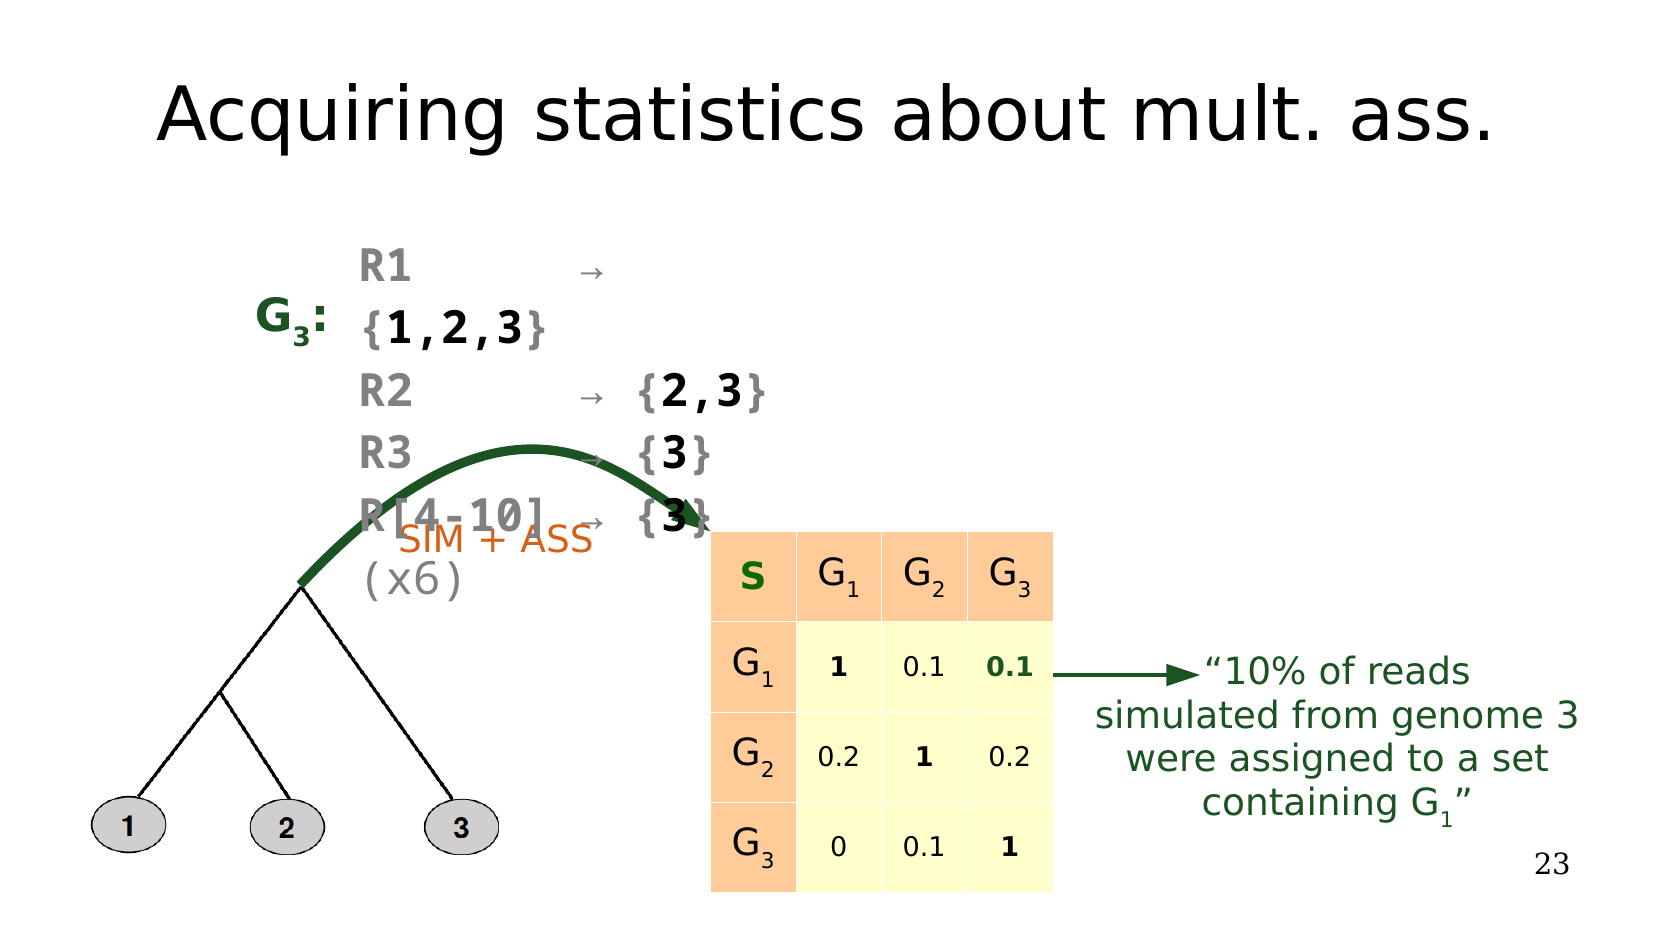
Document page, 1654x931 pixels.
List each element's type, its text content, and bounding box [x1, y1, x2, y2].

title Acquiring statistics about mult. ass. [82, 37, 1571, 193]
table_cell 0.1 [968, 622, 1053, 712]
text_box G3: [240, 281, 344, 361]
table_header G1 [797, 532, 881, 621]
text_box SIM + ASS [383, 510, 609, 569]
table_cell 1 [968, 803, 1053, 892]
table_header G2 [882, 532, 967, 621]
text_box “10% of reads simulated from genome 3 were assigned to a set containing G1” [1080, 642, 1595, 841]
table_cell 0.1 [882, 803, 967, 892]
table_cell G2 [711, 713, 796, 802]
picture [420, 584, 434, 591]
table_cell 0.2 [968, 713, 1053, 802]
table_cell G1 [711, 622, 796, 712]
table_cell 0 [797, 803, 881, 892]
table_cell 1 [882, 713, 967, 802]
table_header S [711, 532, 796, 621]
picture [90, 584, 499, 856]
table_cell G3 [711, 803, 796, 892]
table_header G3 [968, 532, 1053, 621]
text_box R1 → {1,2,3} R2 → {2,3} R3 → {3} R[4-10] → {3} (x6) [343, 225, 841, 469]
table_cell 0.1 [882, 622, 967, 712]
table_cell 0.2 [797, 713, 881, 802]
table_cell 1 [797, 622, 881, 712]
